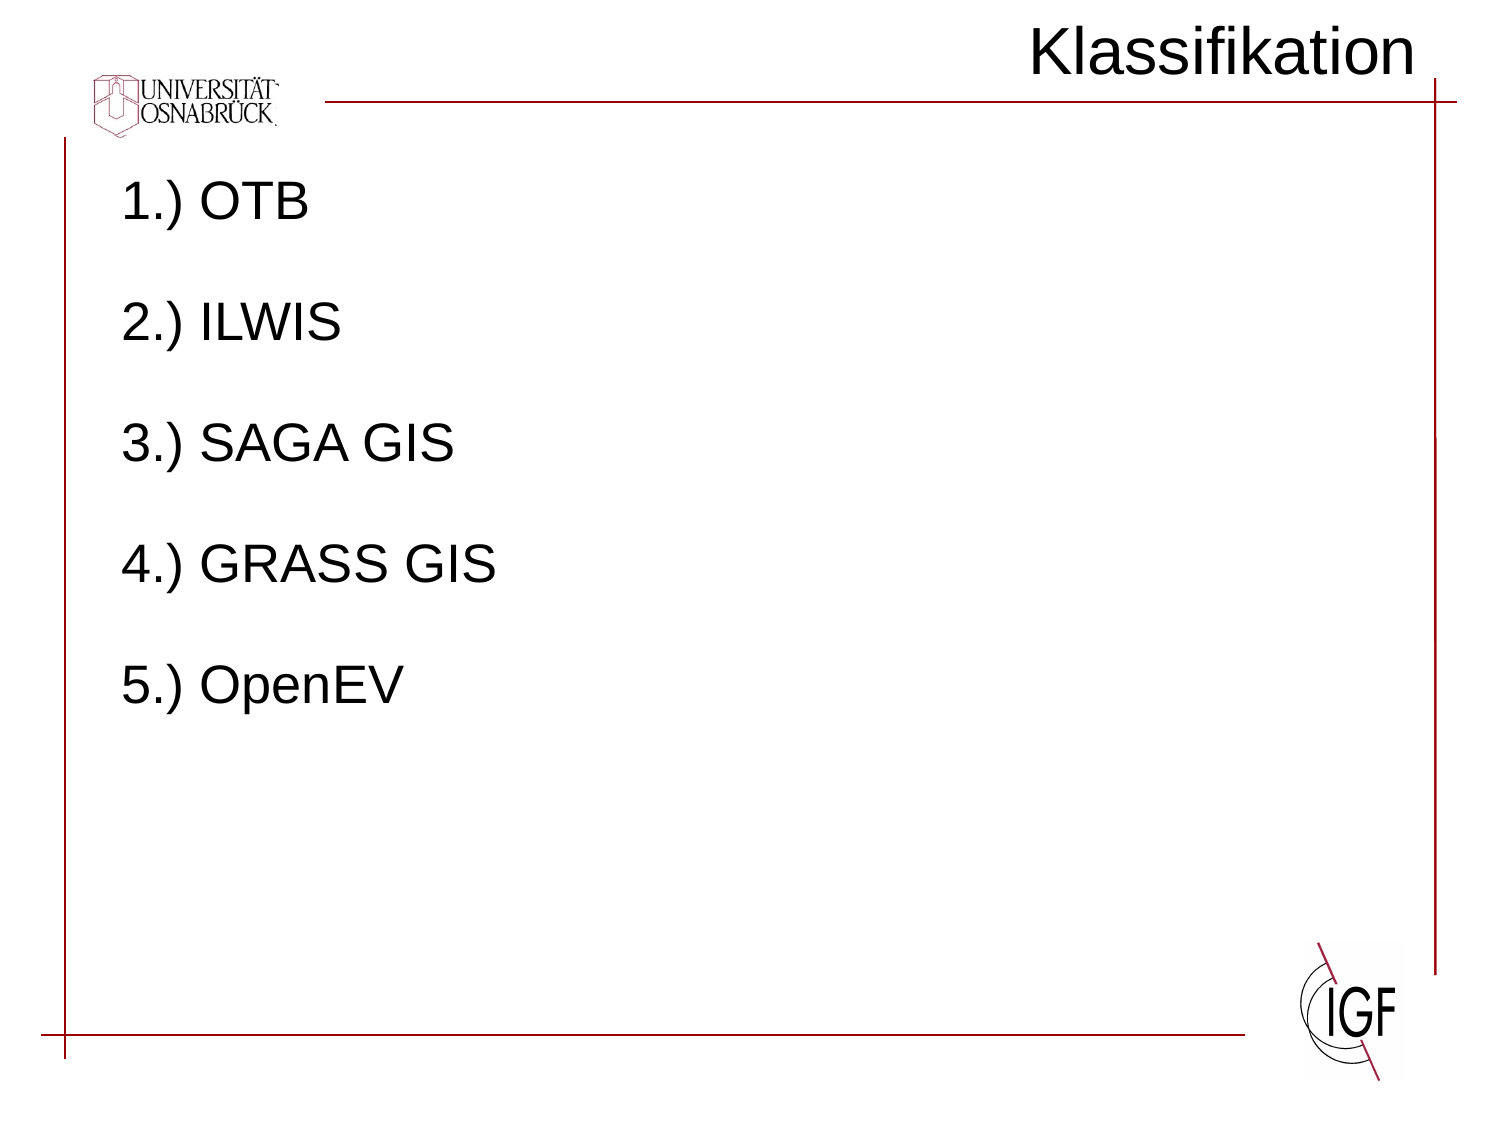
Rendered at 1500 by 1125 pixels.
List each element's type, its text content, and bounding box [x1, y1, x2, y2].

picture [93, 75, 279, 138]
picture [1300, 1004, 1404, 1081]
title Klassifikation [290, 13, 1418, 89]
subtitle 1.) OTB 2.) ILWIS 3.) SAGA GIS 4.) GRASS GIS 5.) OpenEV [96, 170, 1447, 1004]
